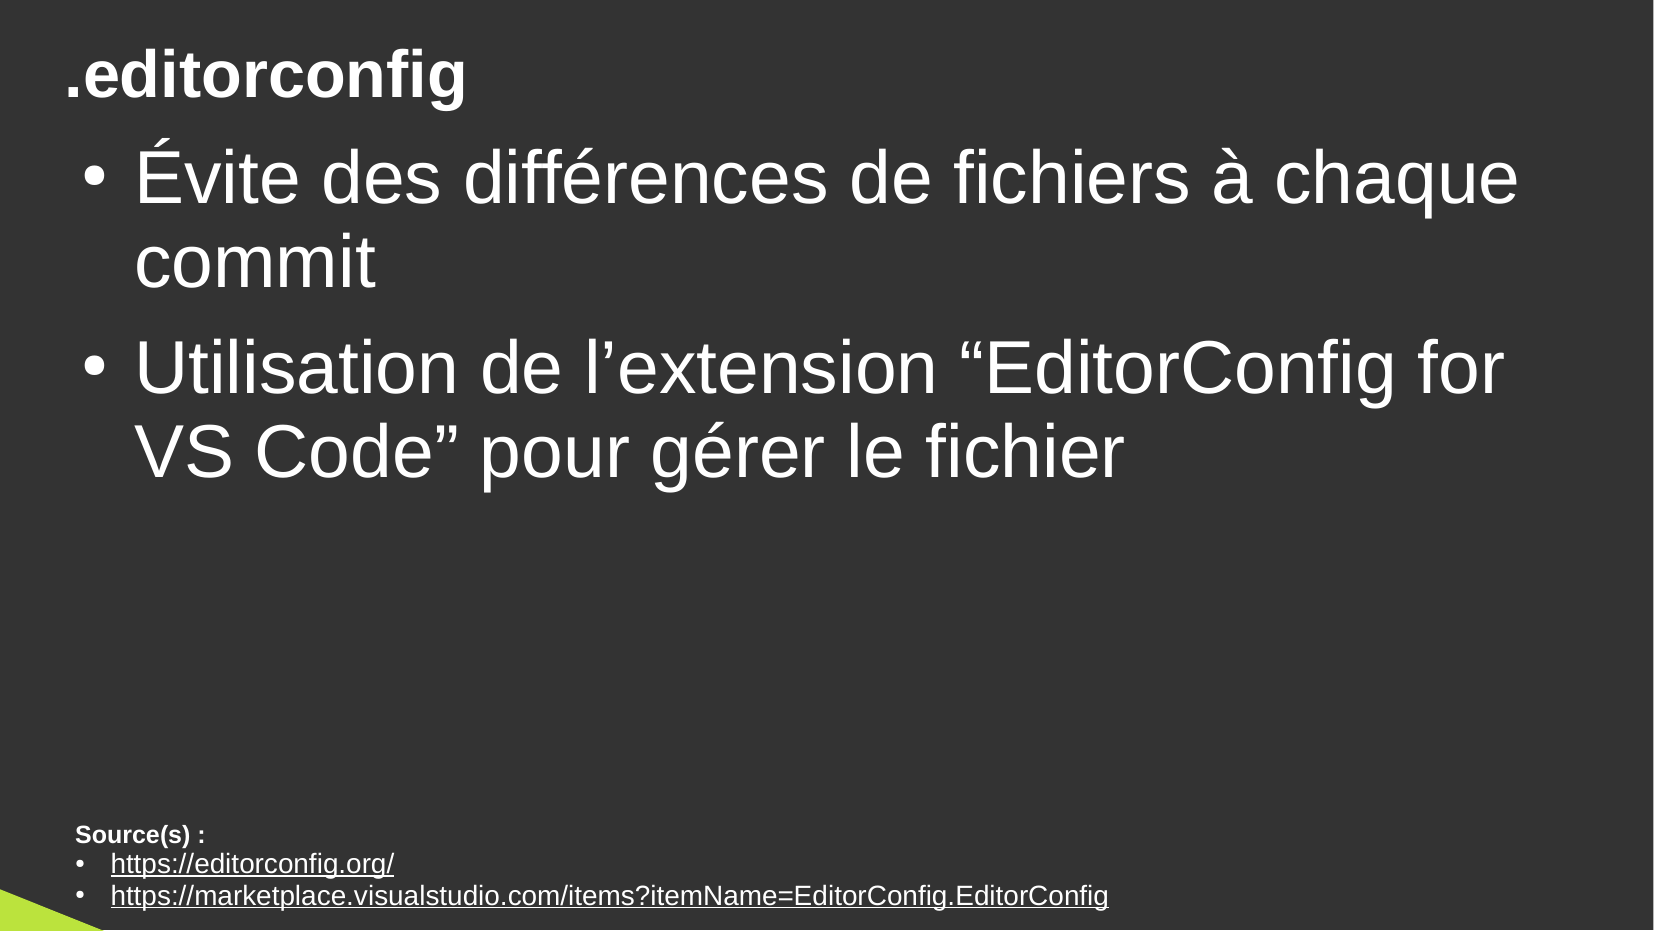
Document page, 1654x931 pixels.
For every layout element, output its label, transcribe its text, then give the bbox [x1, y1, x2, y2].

list Évite des différences de fichiers à chaque commit Utilisation de l’extension “EditorConfig for VS Code” pour gérer le fichier [63, 135, 1542, 792]
text_box Source(s) : https://editorconfig.org/ https://marketplace.visualstudio.com/items?itemName=EditorConfig.EditorConfig [60, 809, 1546, 919]
title .editorconfig [64, 37, 1105, 119]
text_box [0, 889, 105, 931]
